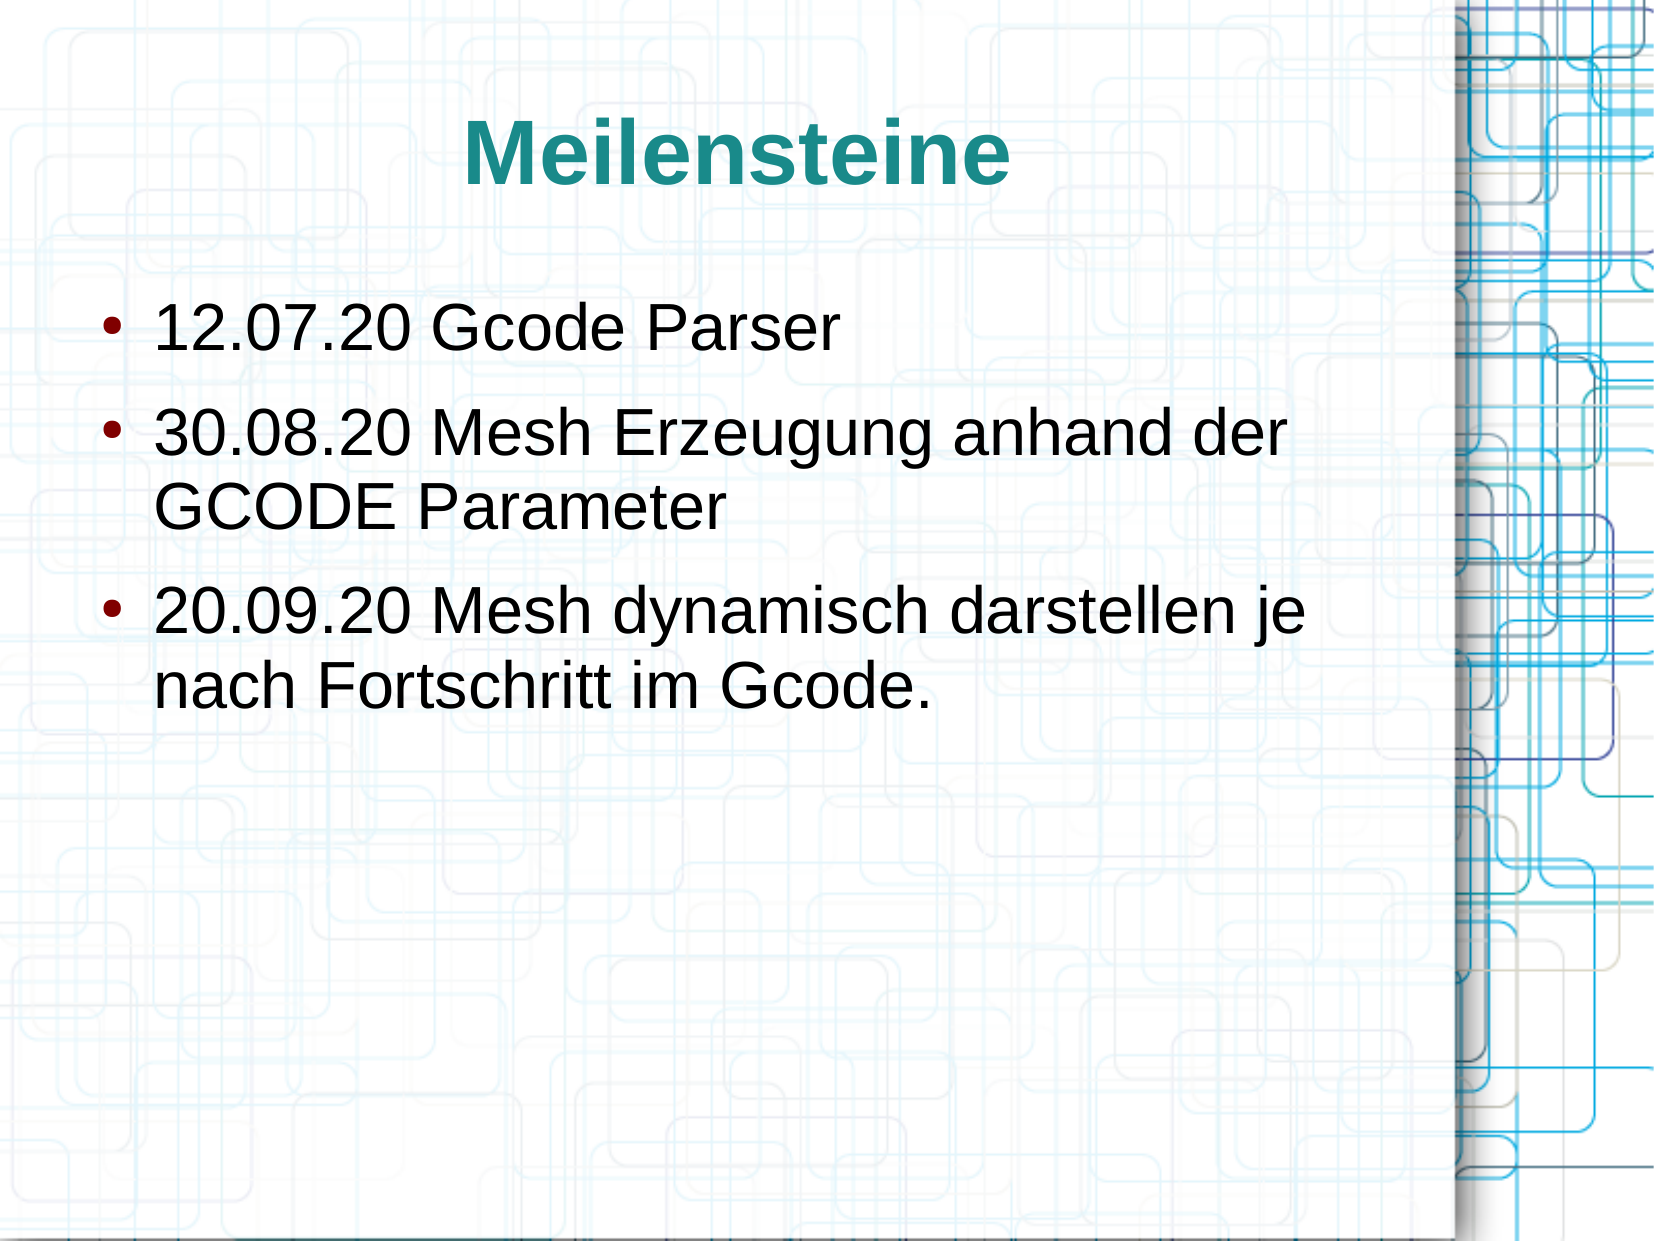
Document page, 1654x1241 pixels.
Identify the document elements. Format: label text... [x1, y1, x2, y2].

list 12.07.20 Gcode Parser 30.08.20 Mesh Erzeugung anhand der GCODE Parameter 20.09.20 Mesh dynamisch darstellen je nach Fortschritt im Gcode. [82, 290, 1418, 1109]
picture [0, 0, 1654, 1241]
title Meilensteine [59, 49, 1418, 257]
